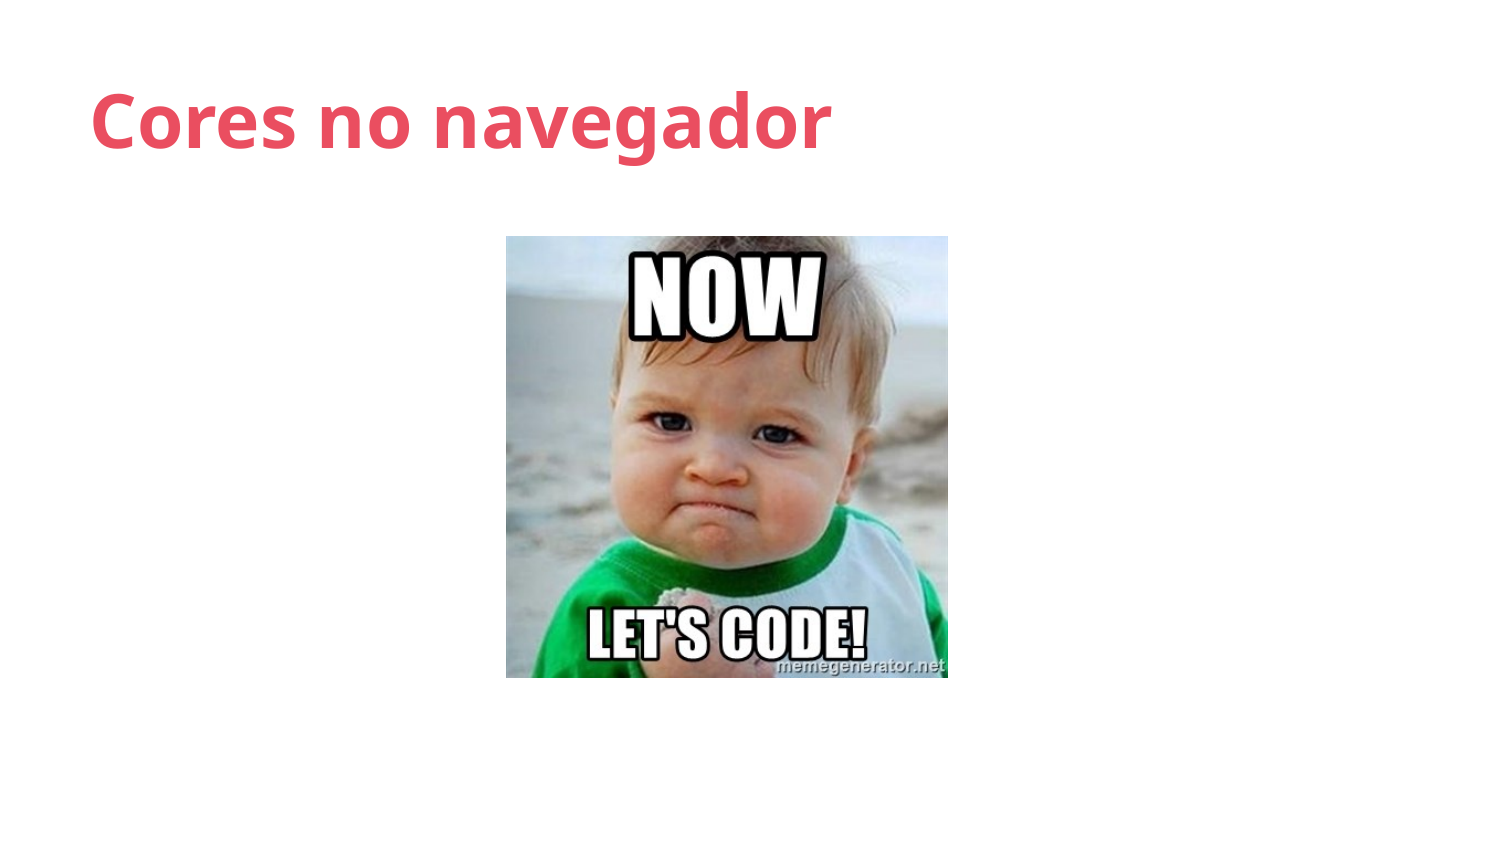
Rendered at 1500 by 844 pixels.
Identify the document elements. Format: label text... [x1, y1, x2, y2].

text_box Cores no navegador [74, 42, 1390, 182]
picture [506, 236, 948, 678]
